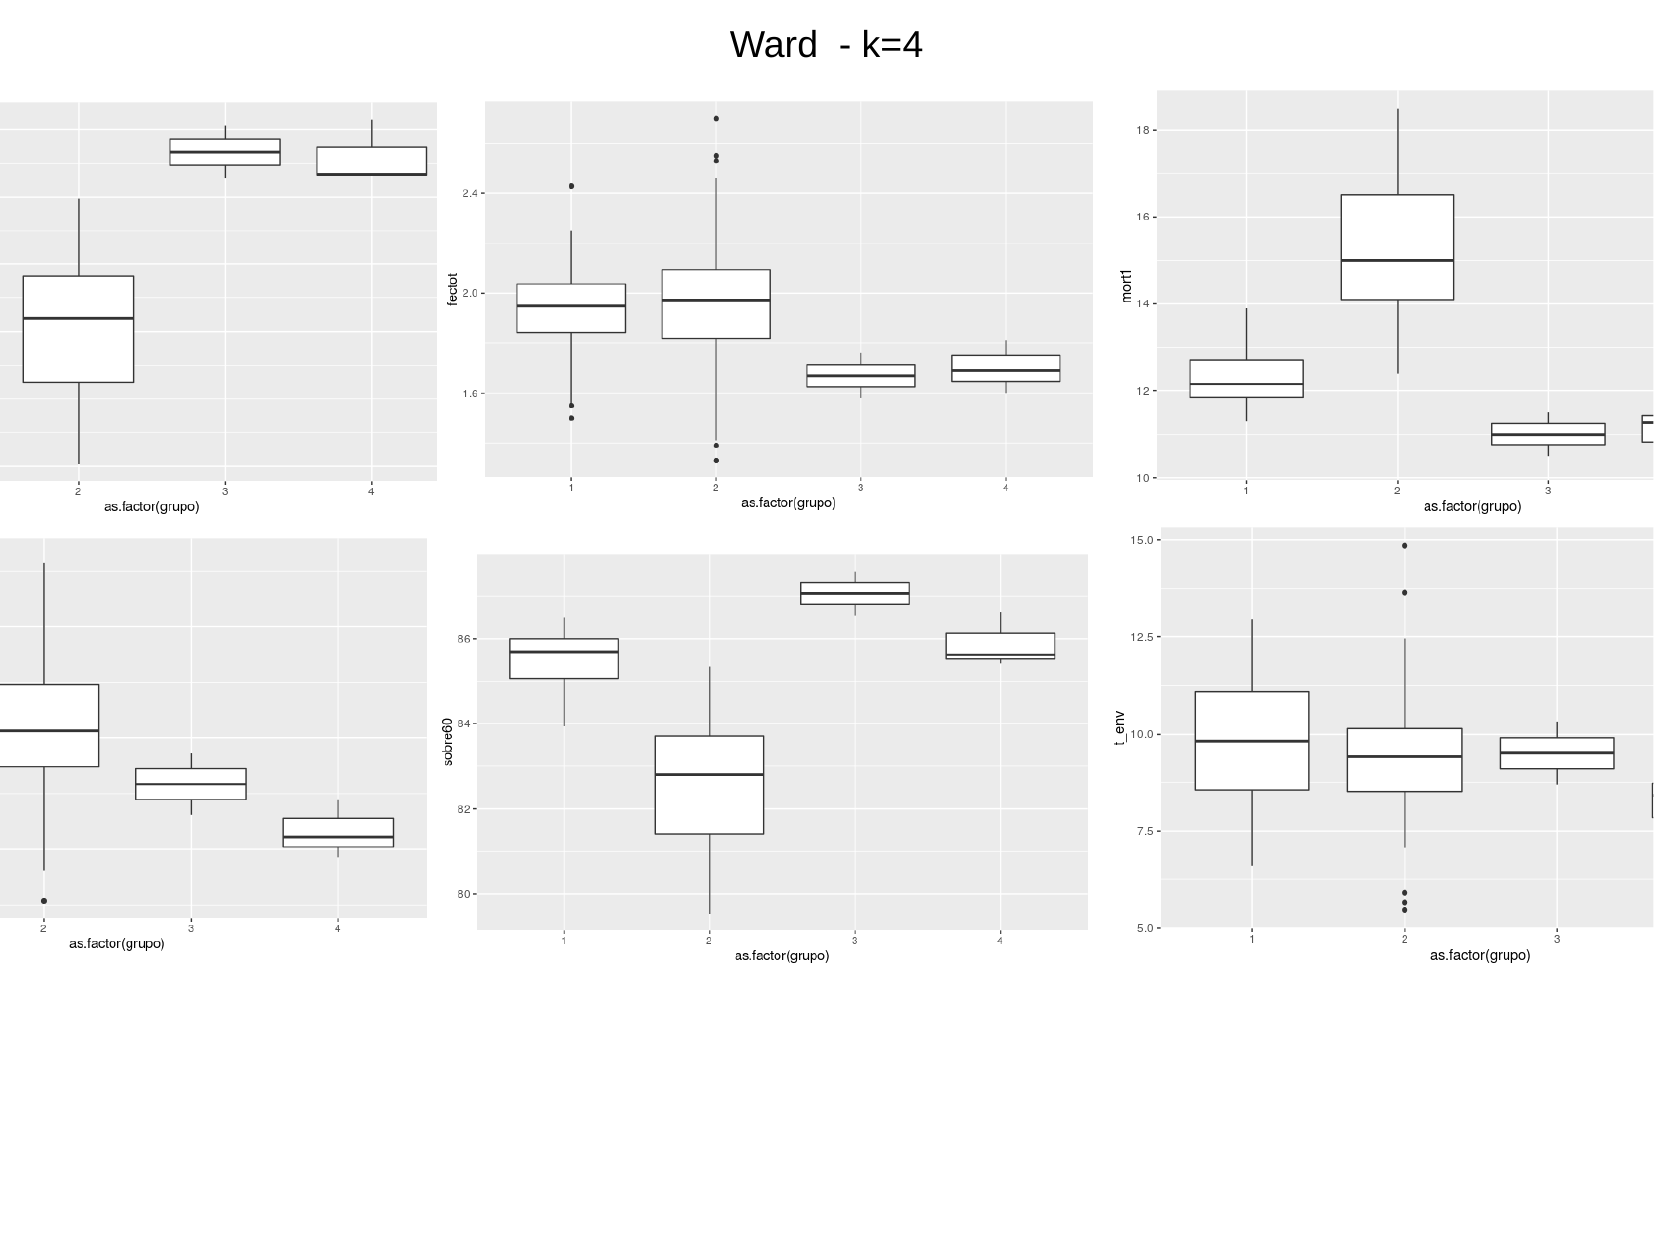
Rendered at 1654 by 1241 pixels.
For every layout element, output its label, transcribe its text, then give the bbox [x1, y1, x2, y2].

title Ward - k=4 [82, 0, 1571, 148]
picture [0, 531, 1094, 969]
picture [0, 94, 1099, 520]
picture [1103, 83, 1654, 969]
